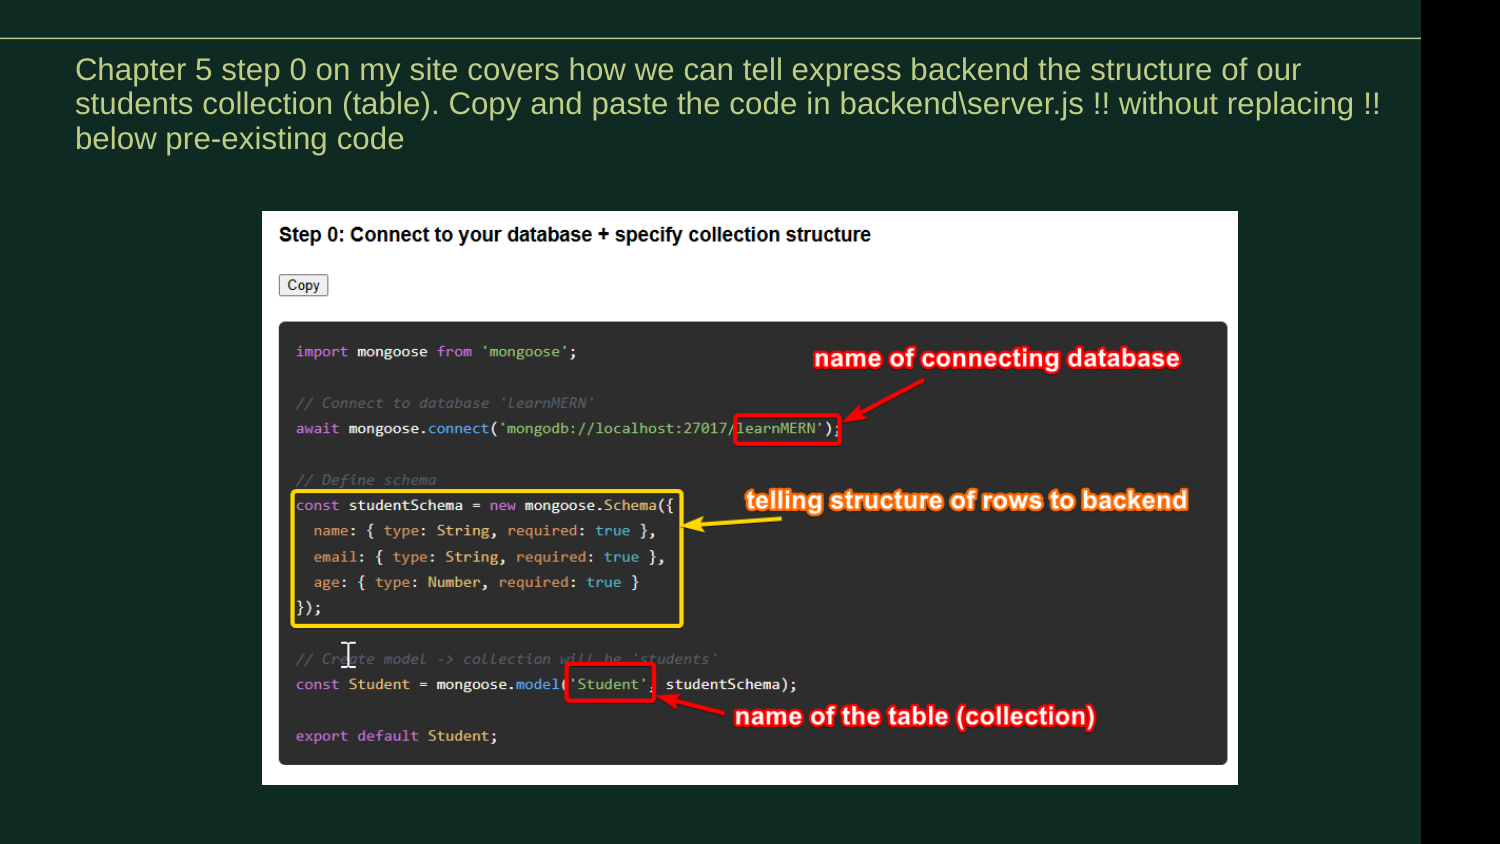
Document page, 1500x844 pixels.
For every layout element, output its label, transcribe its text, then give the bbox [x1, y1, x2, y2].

title Chapter 5 step 0 on my site covers how we can tell express backend the structure of our students collection (table). Copy and paste the code in backend\server.js !! without replacing !! below pre-existing code [75, 33, 1425, 175]
picture [262, 211, 1238, 785]
